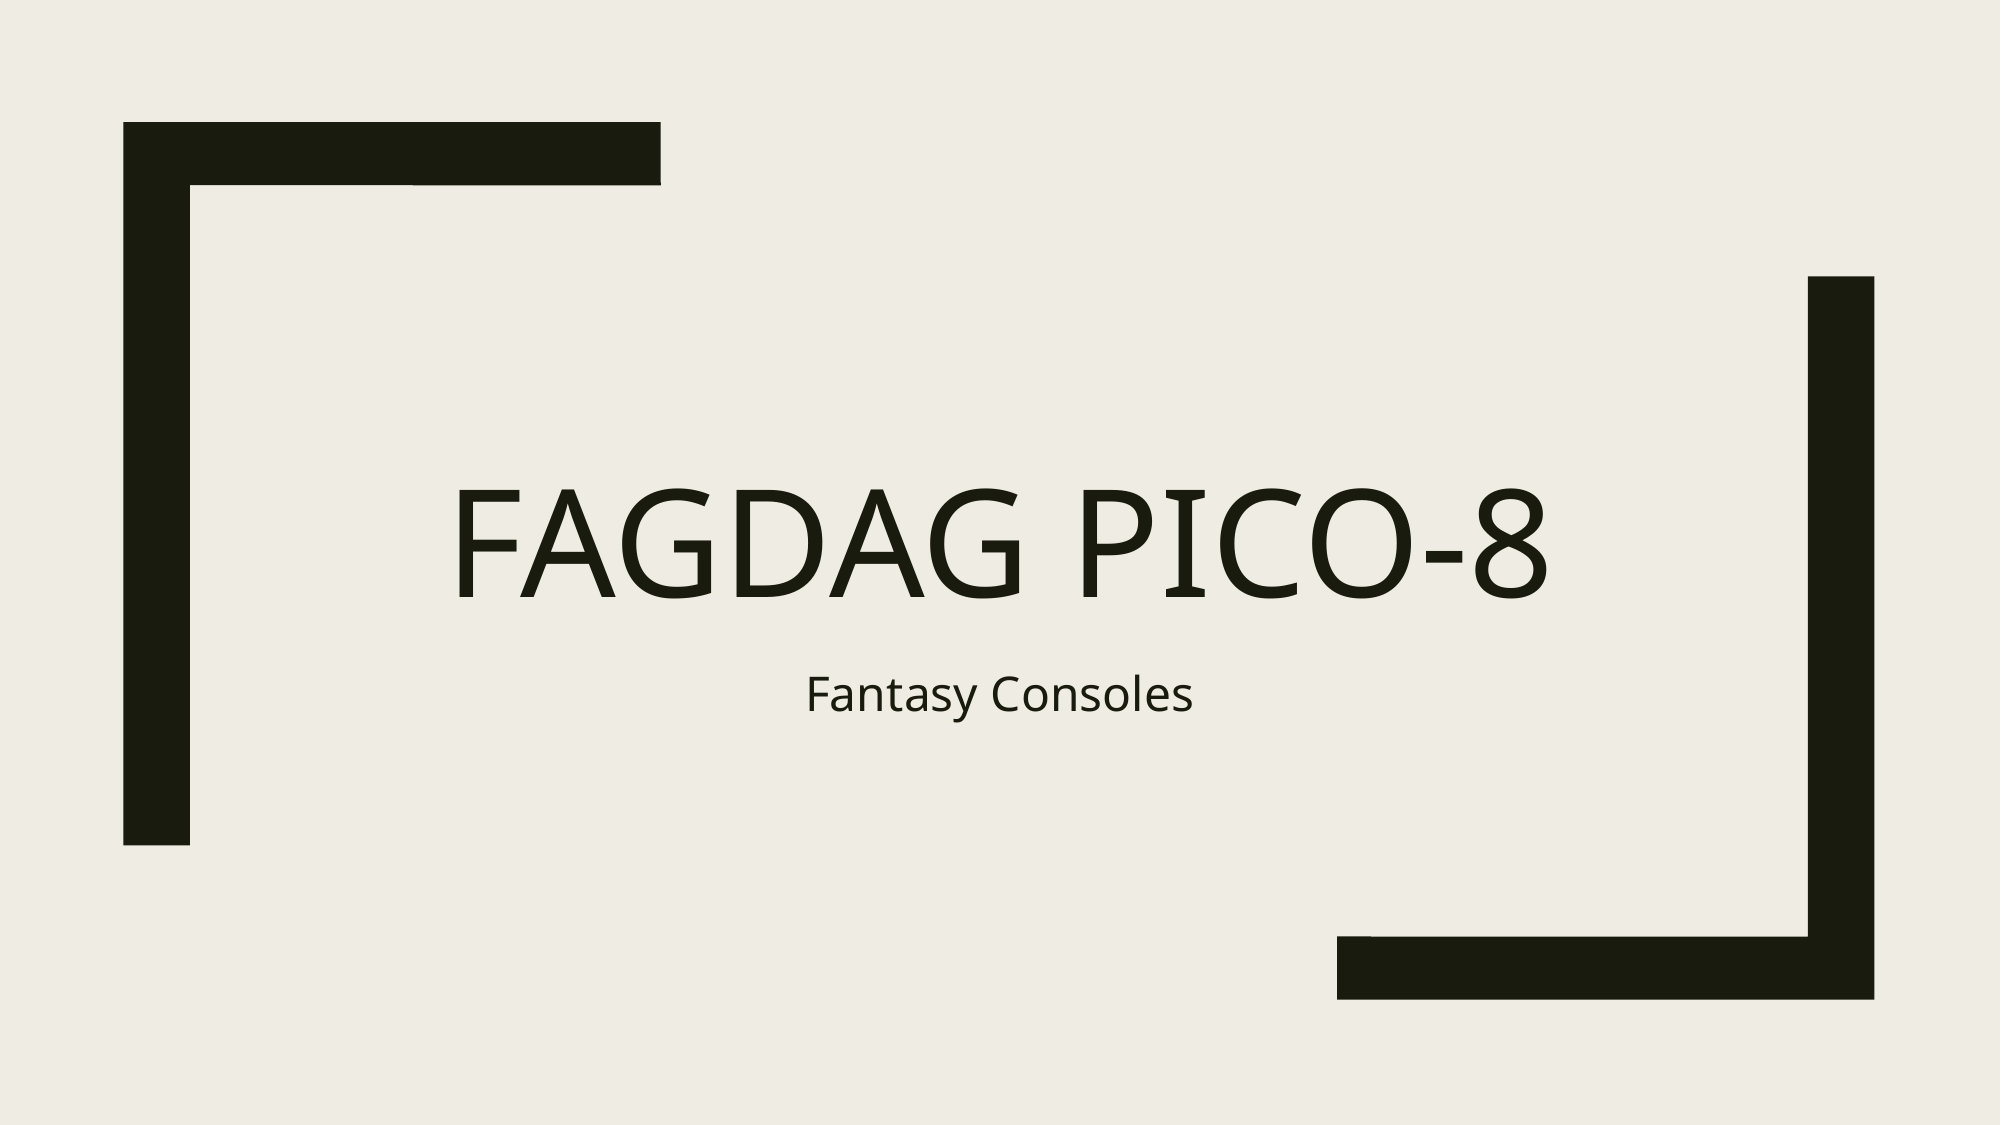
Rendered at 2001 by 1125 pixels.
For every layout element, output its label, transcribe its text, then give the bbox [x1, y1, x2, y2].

subtitle Fantasy Consoles [439, 649, 1561, 828]
title Fagdag Pico-8 [314, 293, 1686, 638]
